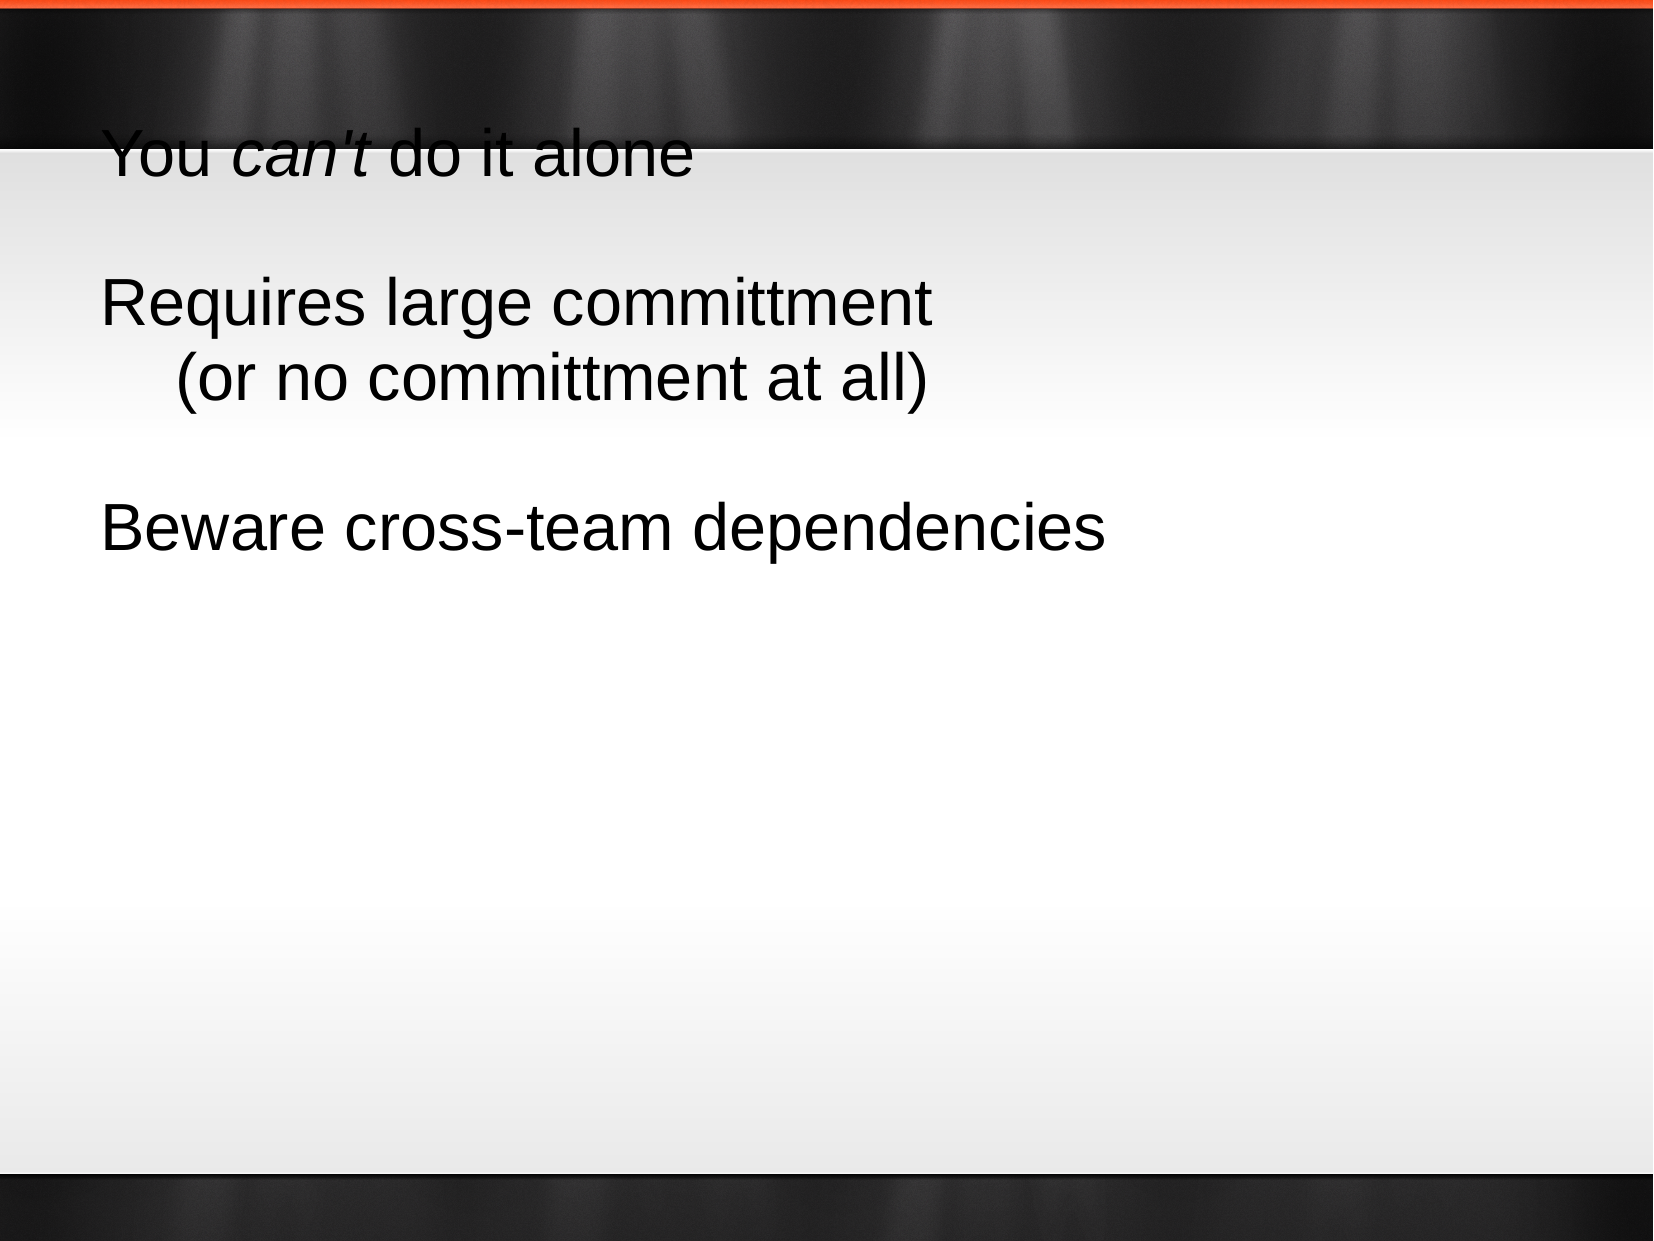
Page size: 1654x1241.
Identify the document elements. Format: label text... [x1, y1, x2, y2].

picture [0, 0, 1653, 1241]
subtitle You can't do it alone Requires large committment (or no committment at all) Beware cross-team dependencies [100, 6, 1588, 1125]
